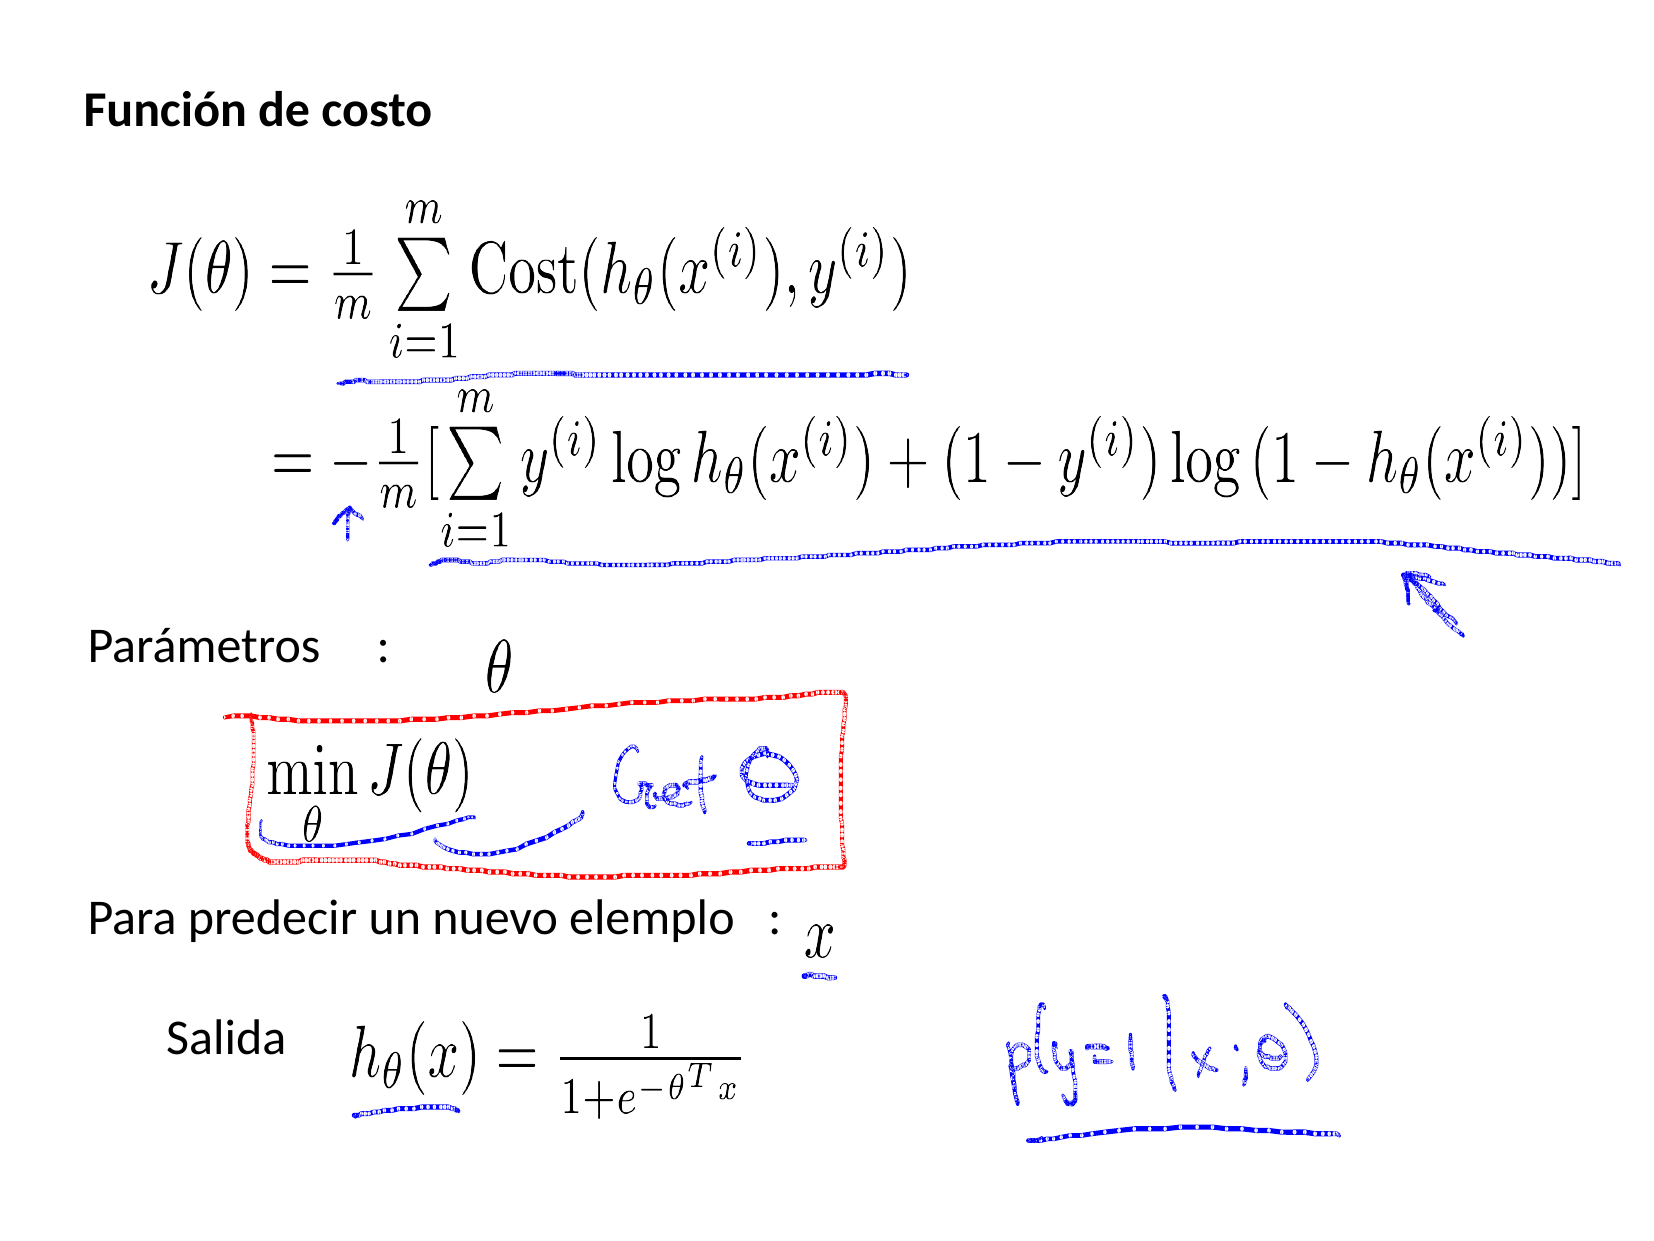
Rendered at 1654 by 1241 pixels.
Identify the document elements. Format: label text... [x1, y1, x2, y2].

picture [218, 364, 1626, 1150]
text_box Parámetros : [72, 605, 254, 681]
text_box Salida [151, 997, 218, 1072]
text_box Para predecir un nuevo elemplo : [72, 877, 218, 953]
text_box Función de costo [68, 68, 1048, 144]
picture [151, 200, 906, 358]
